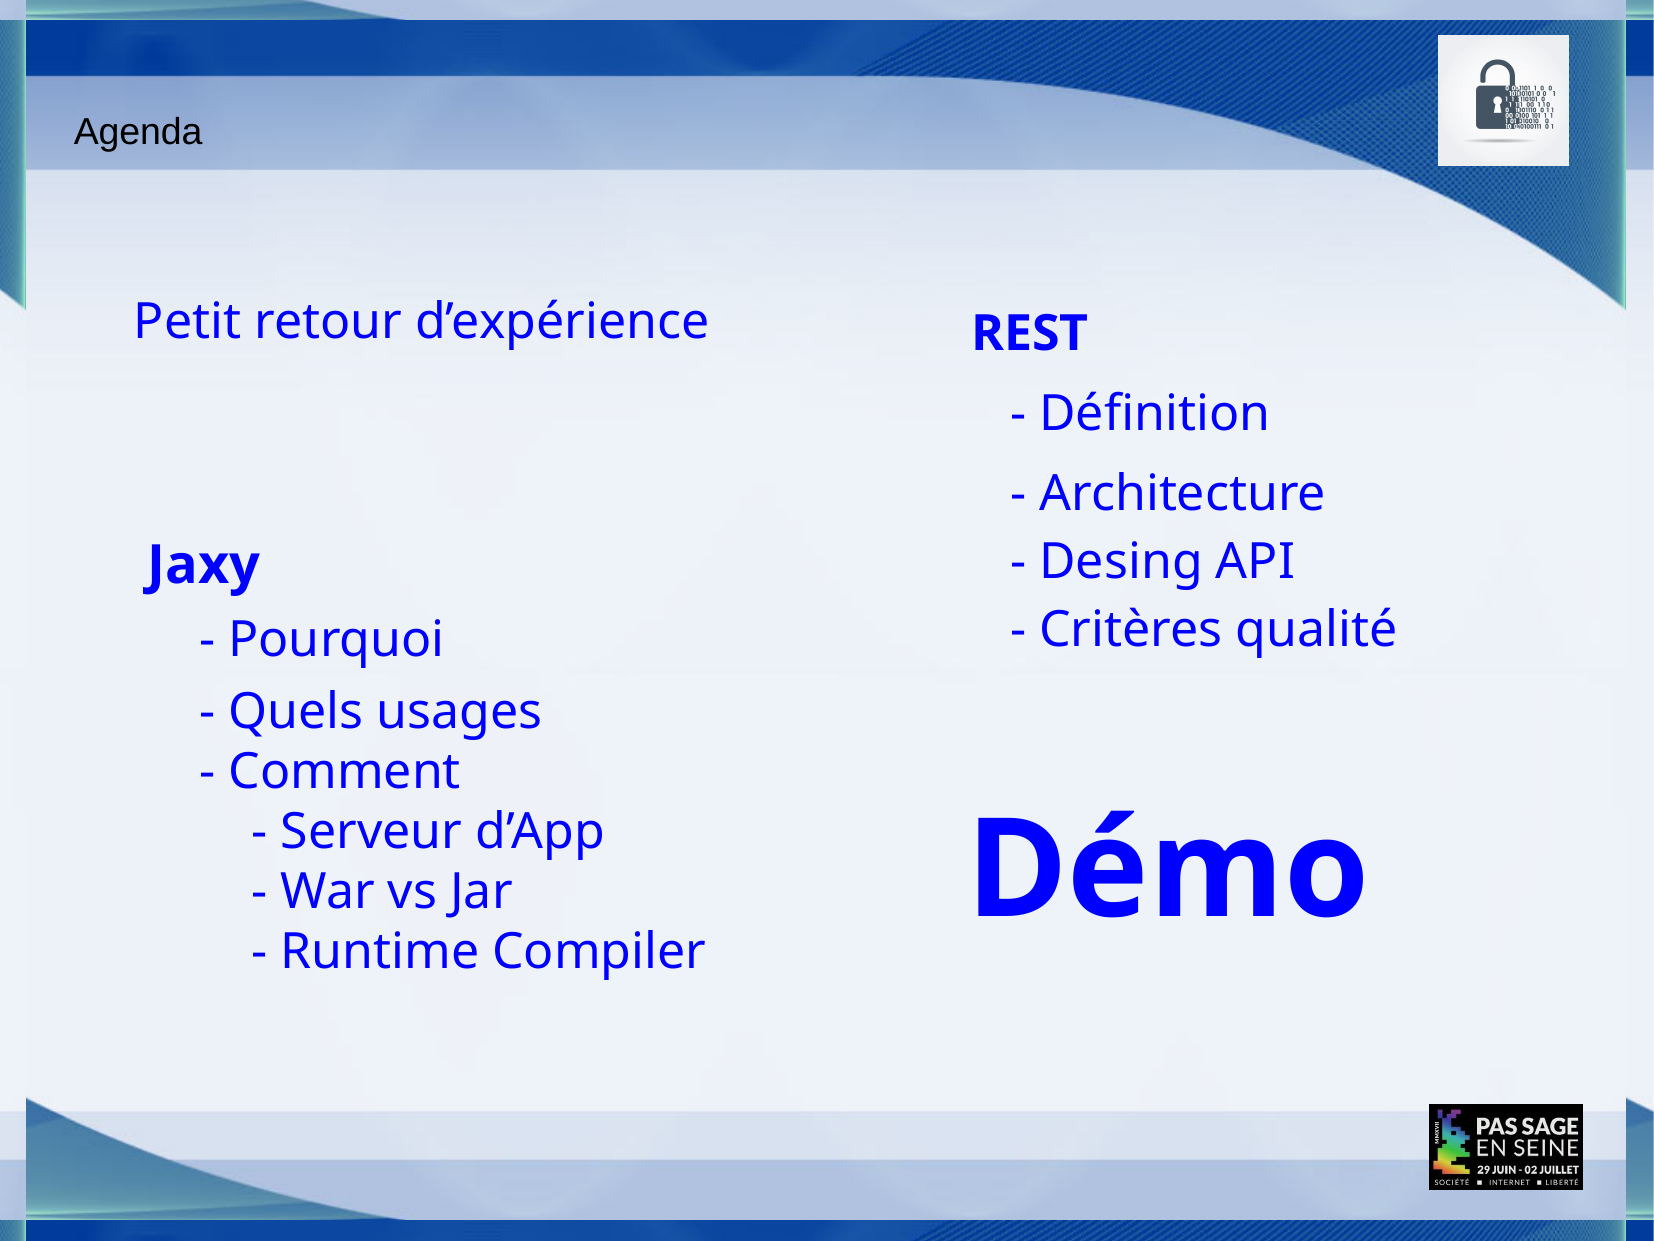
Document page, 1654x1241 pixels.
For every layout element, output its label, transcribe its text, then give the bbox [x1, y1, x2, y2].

text_box Démo [951, 761, 1483, 937]
text_box REST - Définition - Architecture - Desing API - Critères qualité [956, 289, 1489, 619]
text_box Jaxy - Pourquoi - Quels usages - Comment - Serveur d’App - War vs Jar - Runtime Compiler [147, 522, 780, 1010]
text_box Petit retour d’expérience [106, 277, 780, 351]
picture [0, 0, 1654, 1241]
text_box Agenda [59, 82, 260, 161]
